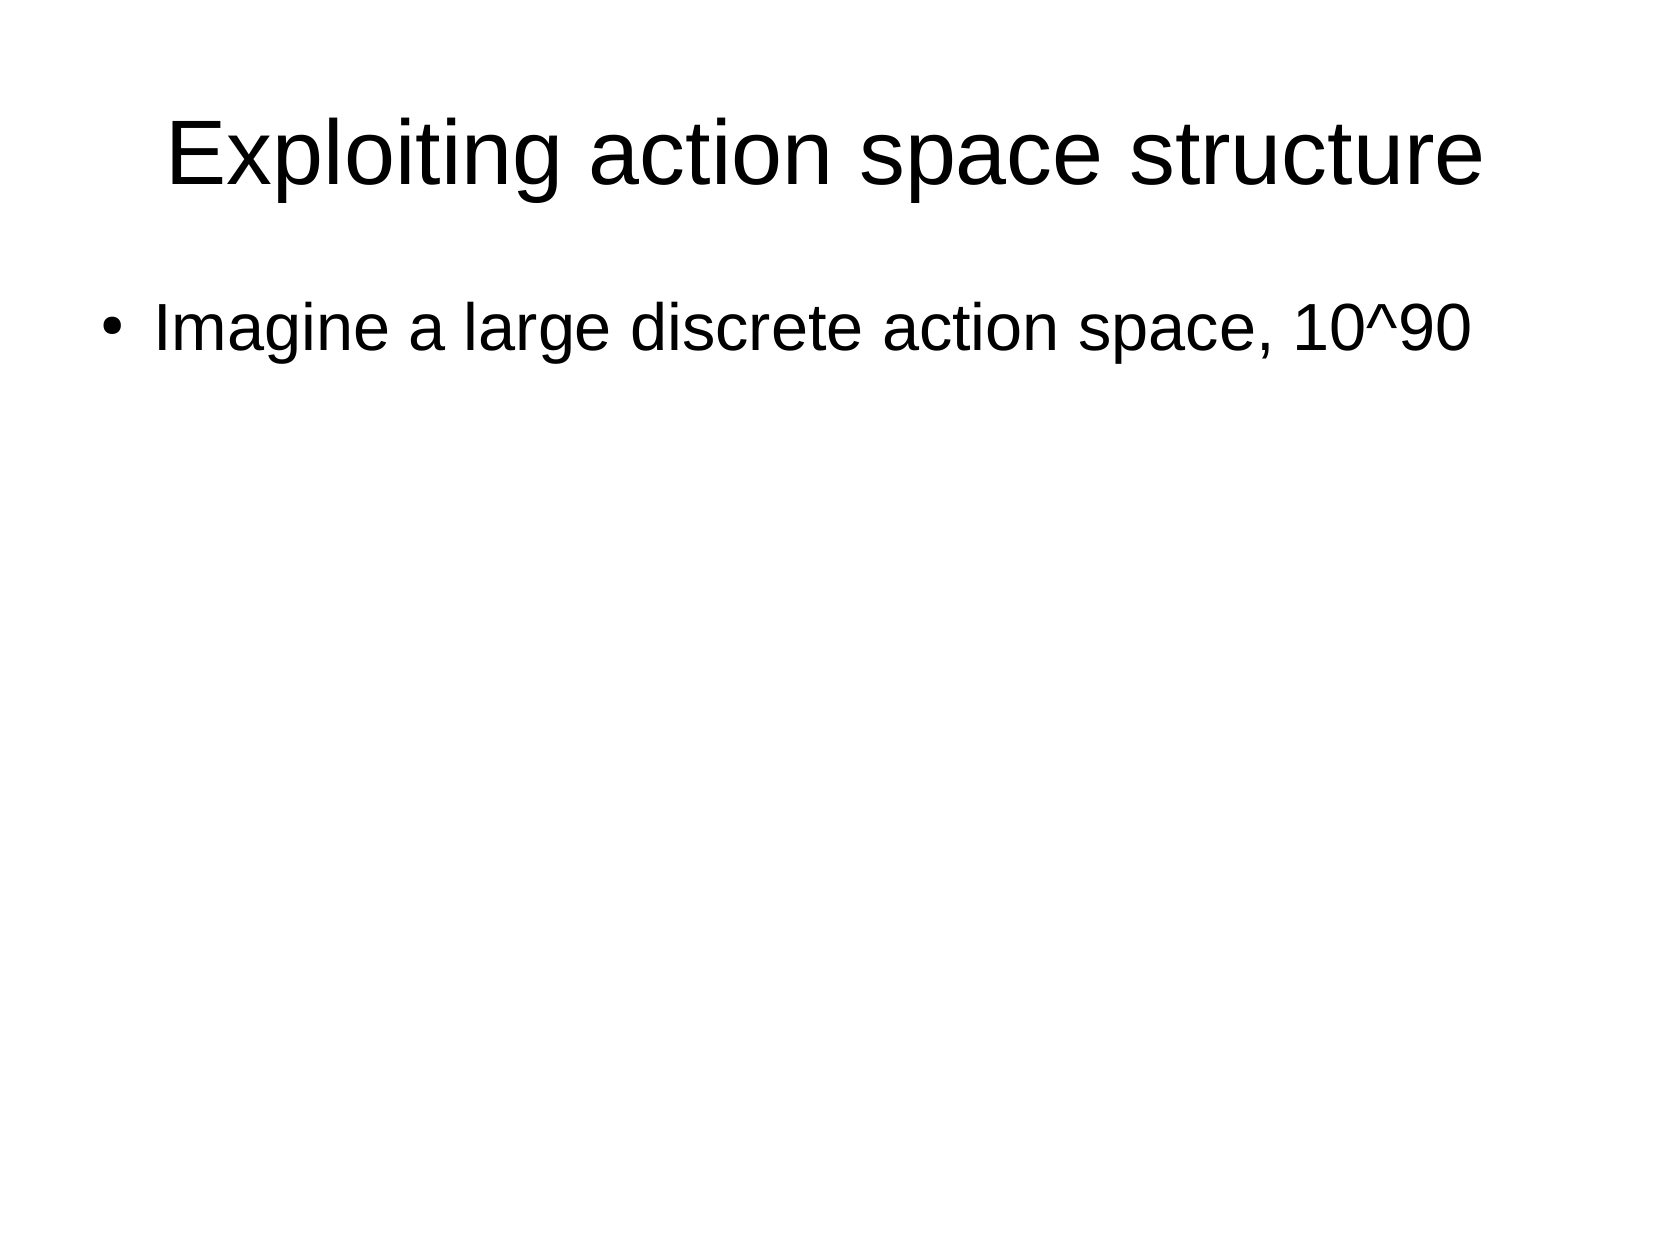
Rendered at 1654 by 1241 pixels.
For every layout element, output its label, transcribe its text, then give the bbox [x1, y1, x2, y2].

title Exploiting action space structure [82, 49, 1571, 257]
list Imagine a large discrete action space, 10^90 [82, 290, 1571, 1010]
